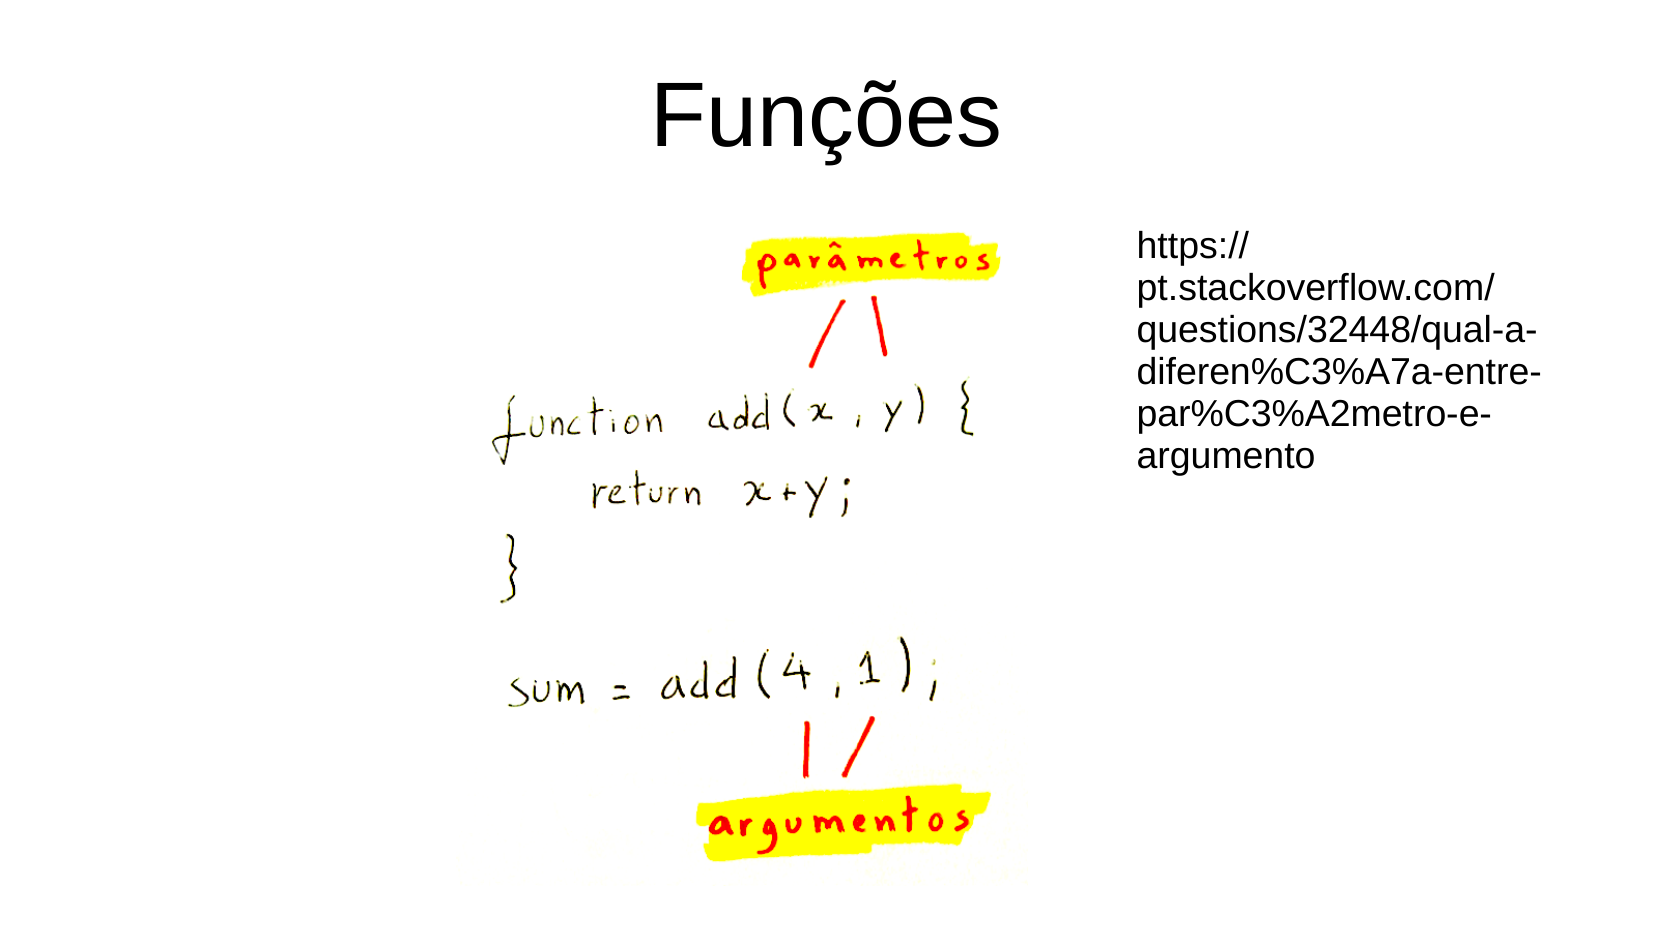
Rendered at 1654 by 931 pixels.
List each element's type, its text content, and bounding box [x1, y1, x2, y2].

title Funções [82, 37, 1571, 193]
text_box https://pt.stackoverflow.com/questions/32448/qual-a-diferen%C3%A7a-entre-par%C3%A2metro-e-argumento [1121, 217, 1571, 485]
picture [456, 199, 1028, 886]
